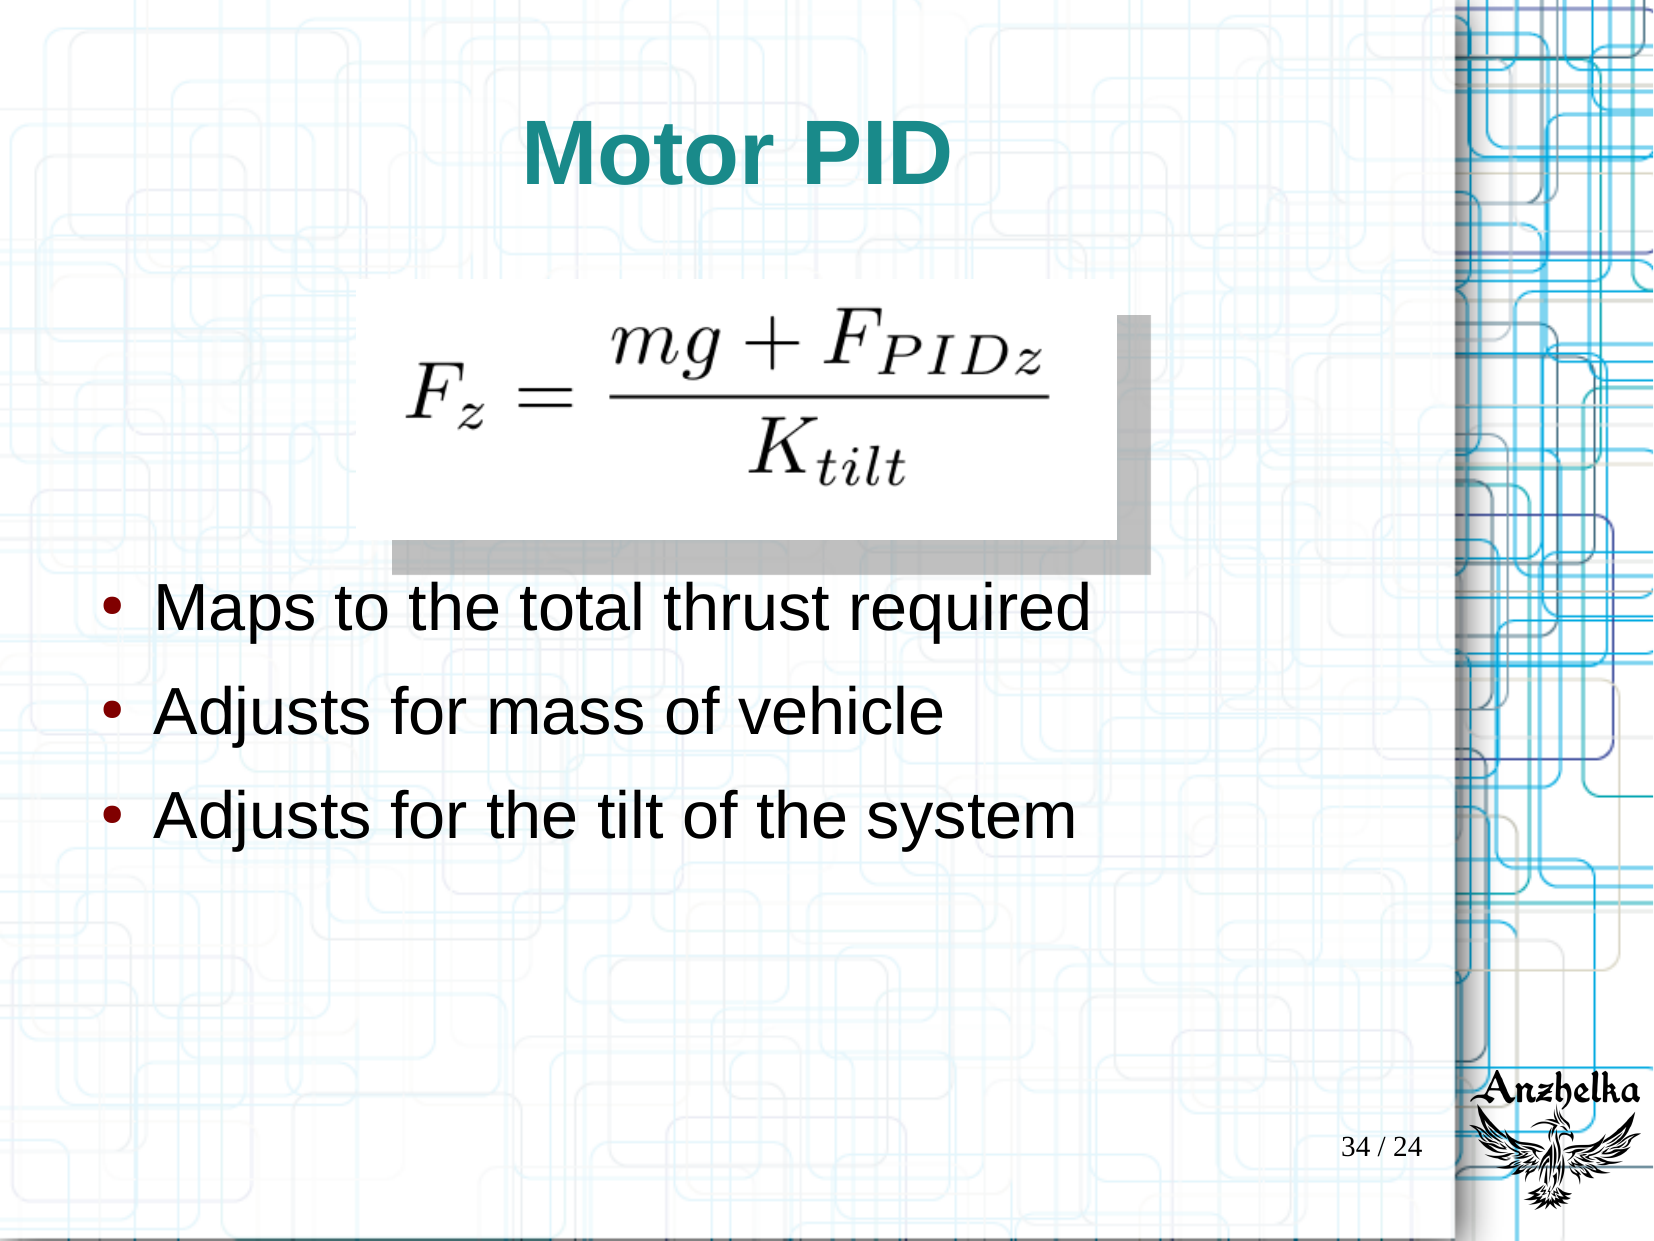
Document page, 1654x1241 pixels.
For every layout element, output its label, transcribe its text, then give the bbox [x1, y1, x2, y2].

list Maps to the total thrust required Adjusts for mass of vehicle Adjusts for the tilt of the system [82, 570, 1417, 1109]
picture [0, 0, 1654, 1241]
title Motor PID [58, 49, 1417, 257]
